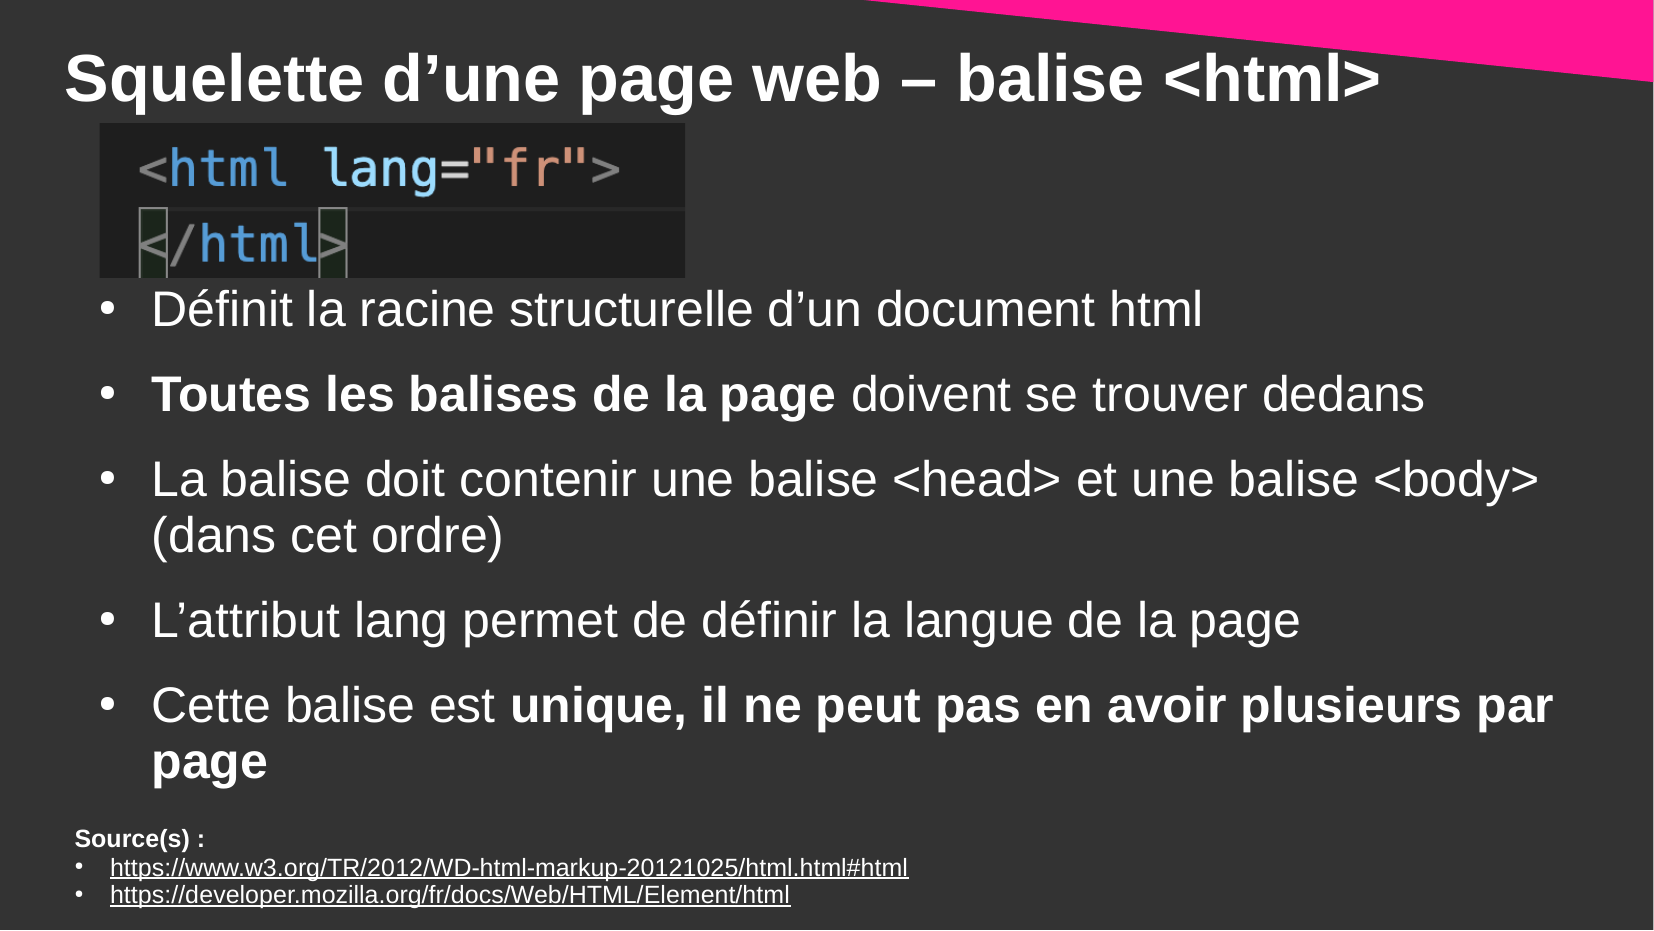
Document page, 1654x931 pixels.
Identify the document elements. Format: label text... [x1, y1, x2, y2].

text_box [863, 0, 1654, 83]
text_box Source(s) : https://www.w3.org/TR/2012/WD-html-markup-20121025/html.html#html https://developer.mozilla.org/fr/docs/Web/HTML/Element/html [59, 817, 1545, 922]
list Définit la racine structurelle d’un document html Toutes les balises de la page doivent se trouver dedans La balise doit contenir une balise <head> et une balise <body> (dans cet ordre) L’attribut lang permet de définir la langue de la page Cette balise est unique, il ne peut pas en avoir plusieurs par page [80, 281, 1635, 827]
picture [99, 123, 686, 278]
title Squelette d’une page web – balise <html> [64, 40, 1553, 125]
